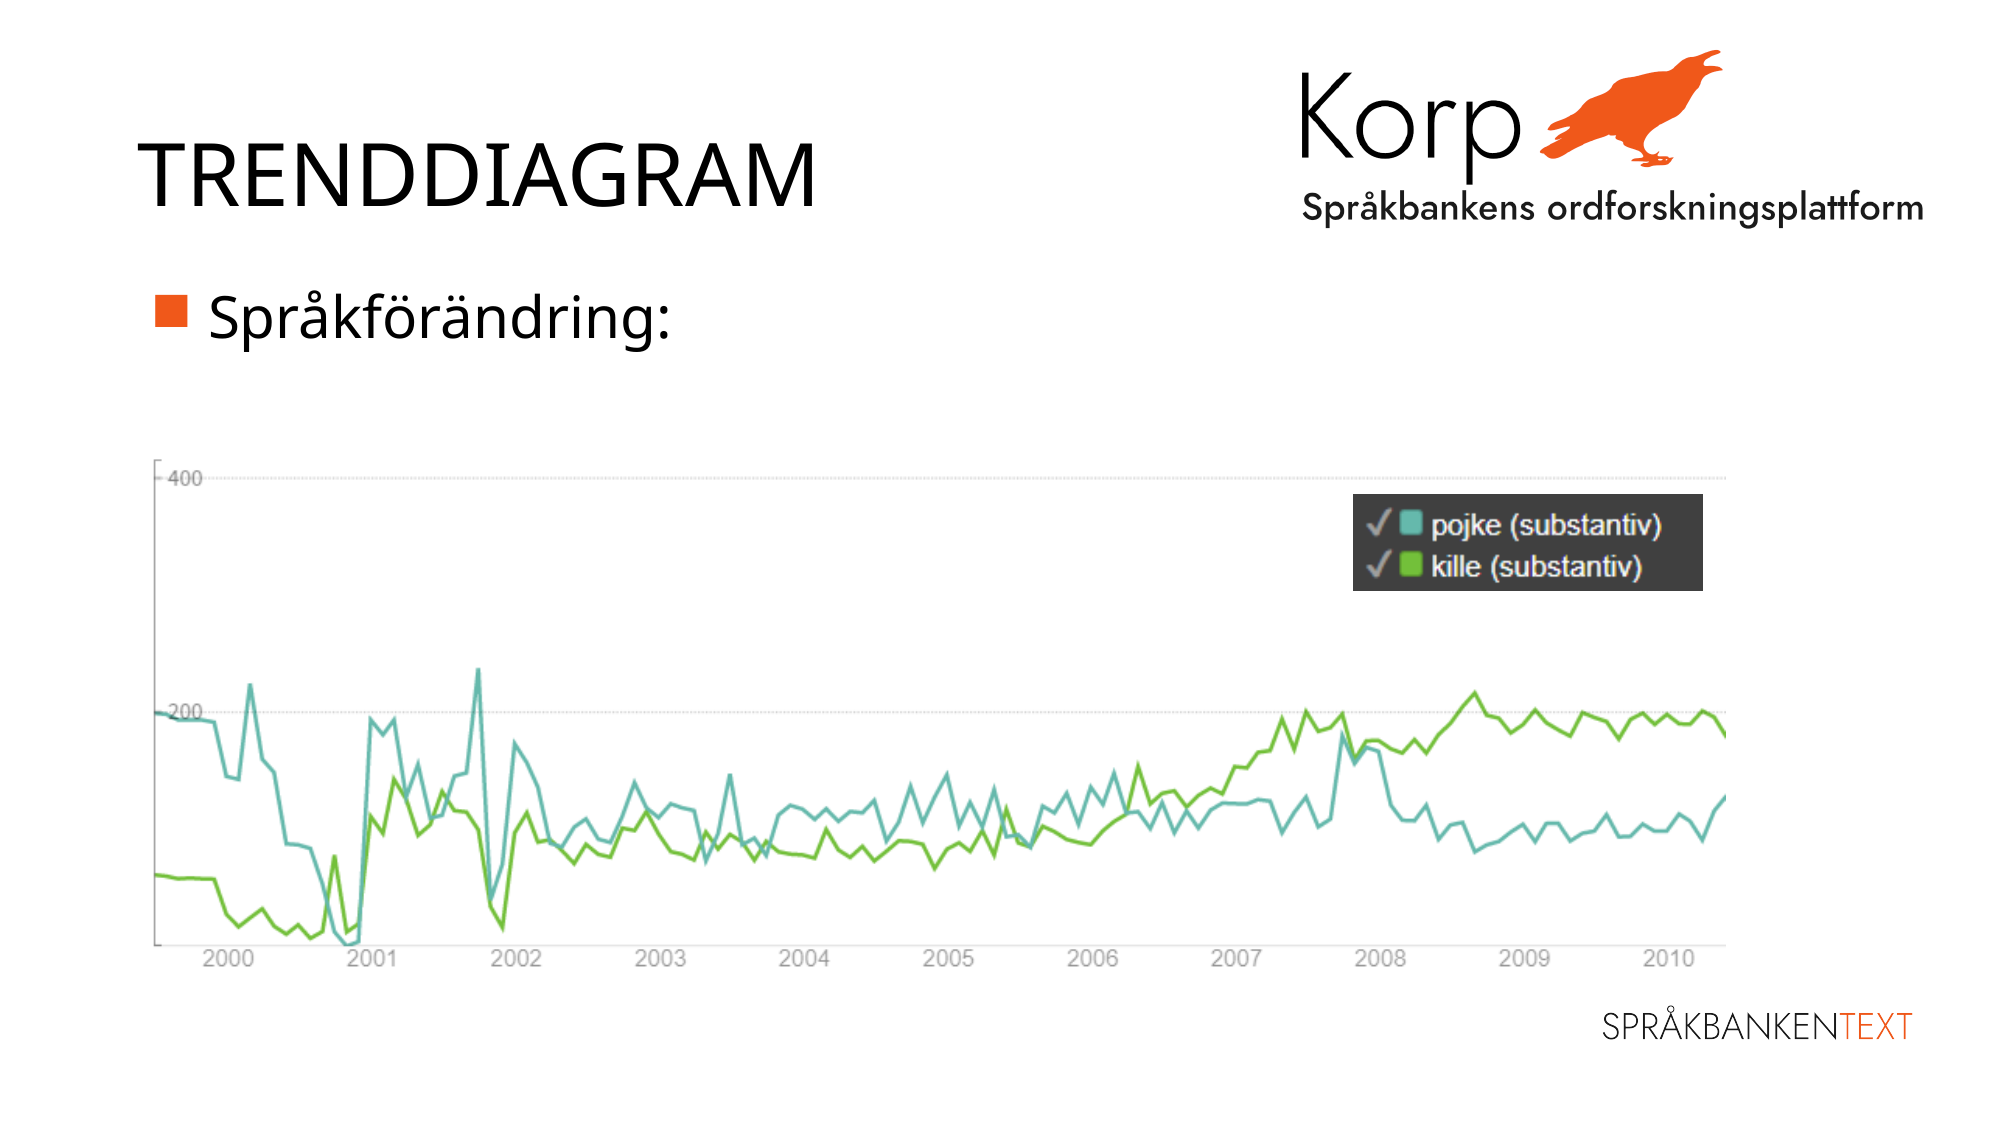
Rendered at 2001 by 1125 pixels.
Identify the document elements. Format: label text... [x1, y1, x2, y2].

list Språkförändring: [137, 281, 1861, 904]
picture [1291, 29, 1938, 241]
title Trenddiagram [137, 109, 1291, 236]
picture [137, 413, 1959, 1125]
